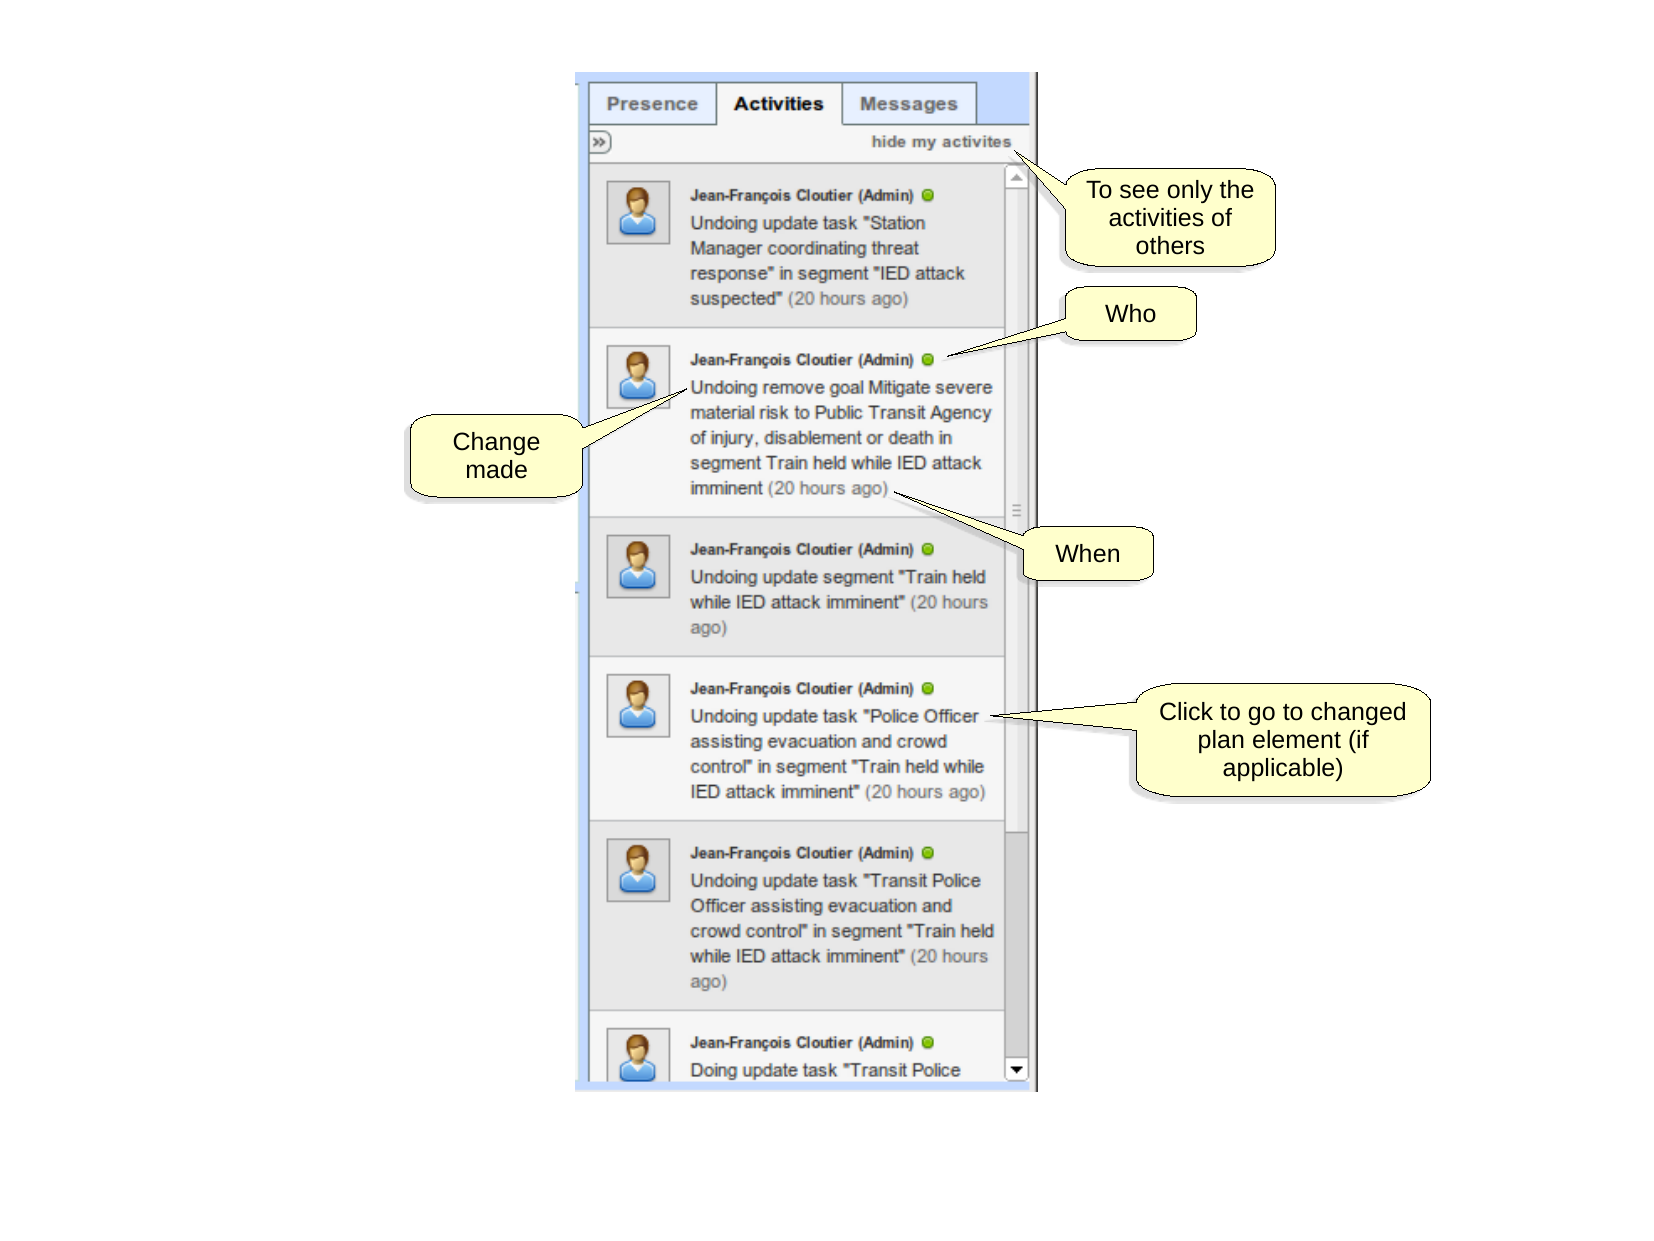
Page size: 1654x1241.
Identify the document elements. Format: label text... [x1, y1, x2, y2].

text_box Change made [410, 388, 687, 498]
text_box Click to go to changed plan element (if applicable) [990, 683, 1431, 797]
text_box When [894, 491, 1154, 581]
text_box To see only the activities of others [1014, 150, 1276, 267]
text_box Who [947, 286, 1197, 357]
picture [575, 72, 1038, 1092]
